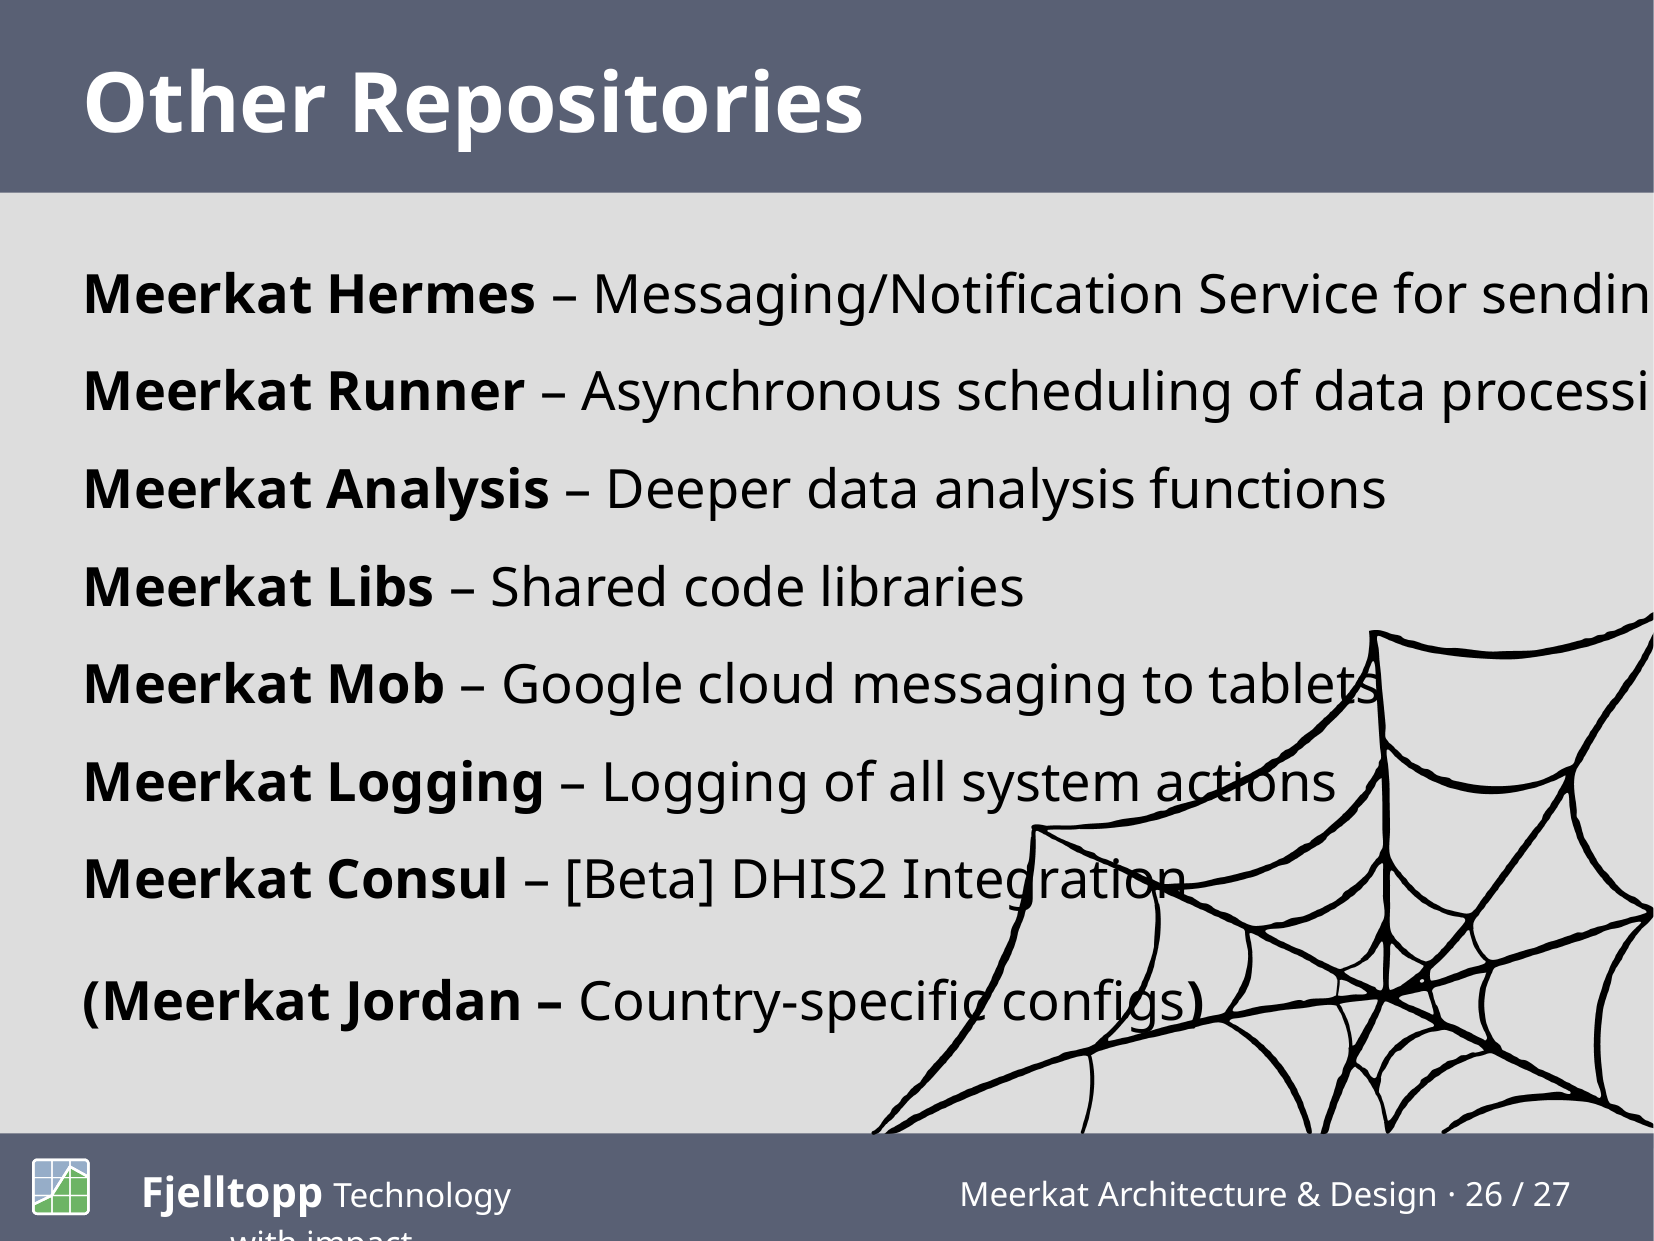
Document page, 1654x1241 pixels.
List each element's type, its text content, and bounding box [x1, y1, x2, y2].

picture [823, 577, 1654, 1153]
text_box Meerkat Hermes – Messaging/Notification Service for sending SMS/Emails Meerkat Runner – Asynchronous scheduling of data processing tasks Meerkat Analysis – Deeper data analysis functions Meerkat Libs – Shared code libraries Meerkat Mob – Google cloud messaging to tablets Meerkat Logging – Logging of all system actions Meerkat Consul – [Beta] DHIS2 Integration (Meerkat Jordan – Country-specific configs) [68, 247, 1578, 1224]
title Other Repositories [82, 0, 1454, 205]
